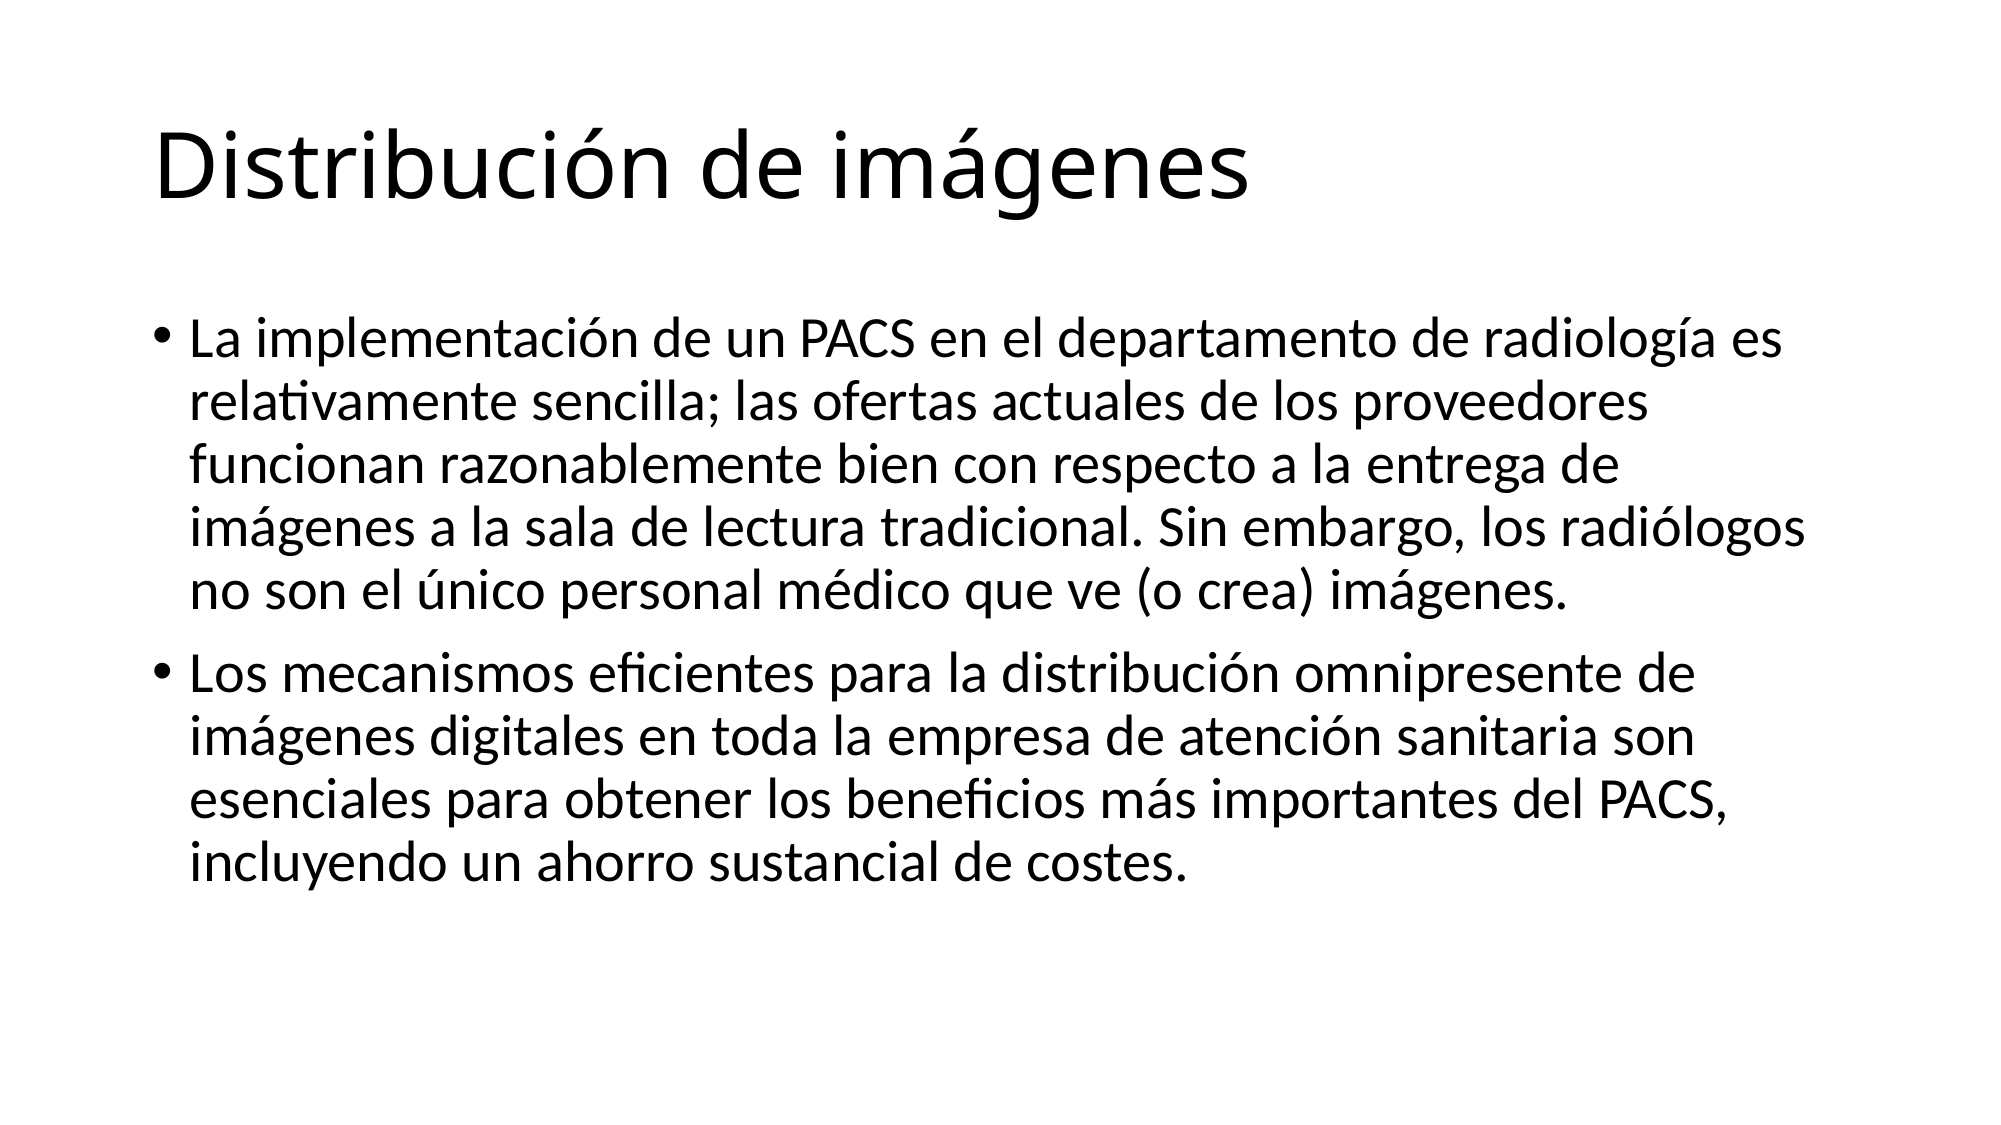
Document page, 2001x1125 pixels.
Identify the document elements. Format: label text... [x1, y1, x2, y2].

list La implementación de un PACS en el departamento de radiología es relativamente sencilla; las ofertas actuales de los proveedores funcionan razonablemente bien con respecto a la entrega de imágenes a la sala de lectura tradicional. Sin embargo, los radiólogos no son el único personal médico que ve (o crea) imágenes. Los mecanismos eficientes para la distribución omnipresente de imágenes digitales en toda la empresa de atención sanitaria son esenciales para obtener los beneficios más importantes del PACS, incluyendo un ahorro sustancial de costes. [137, 299, 1863, 1014]
title Distribución de imágenes [137, 59, 1863, 278]
